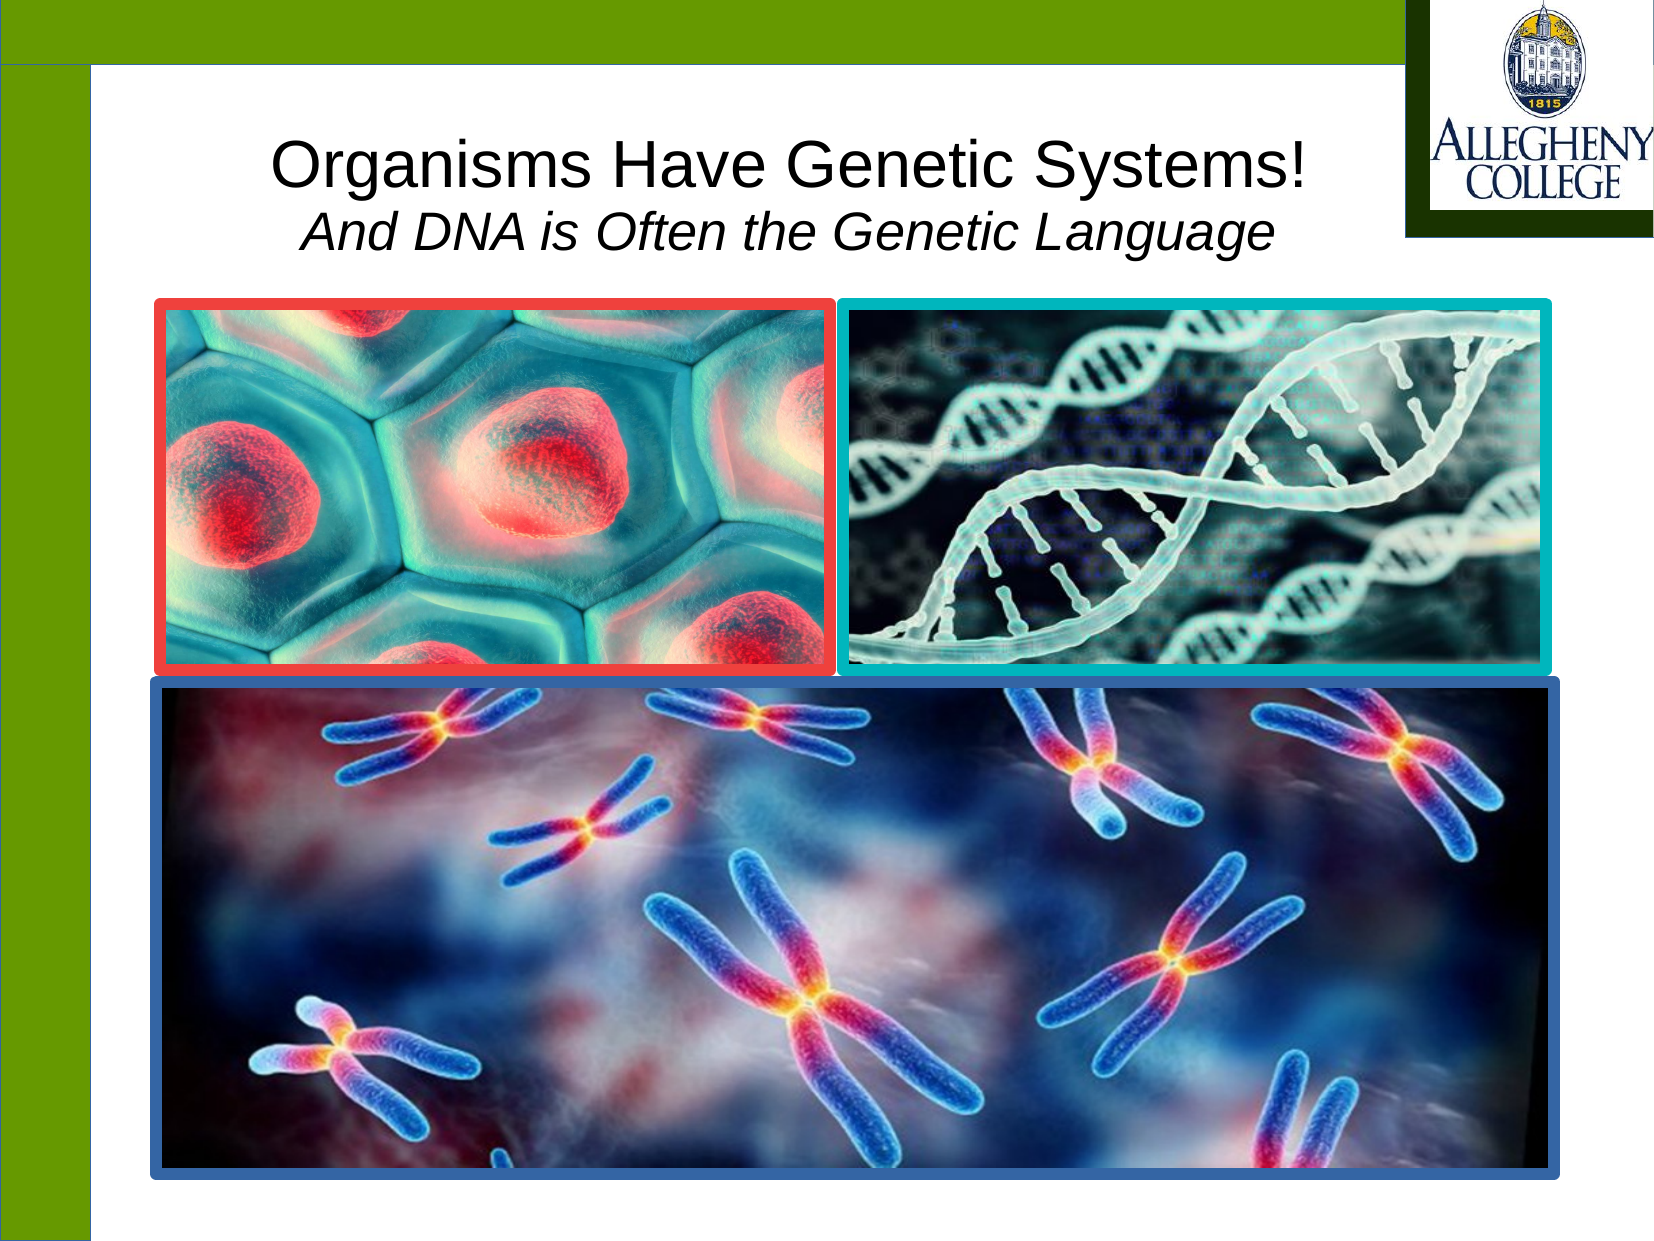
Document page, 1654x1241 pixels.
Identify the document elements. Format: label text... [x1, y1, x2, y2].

picture [162, 687, 1549, 1168]
picture [849, 309, 1540, 664]
picture [1430, 0, 1654, 210]
picture [166, 309, 824, 665]
text_box [0, 0, 1654, 1241]
title Organisms Have Genetic Systems! And DNA is Often the Genetic Language [91, 90, 1491, 298]
